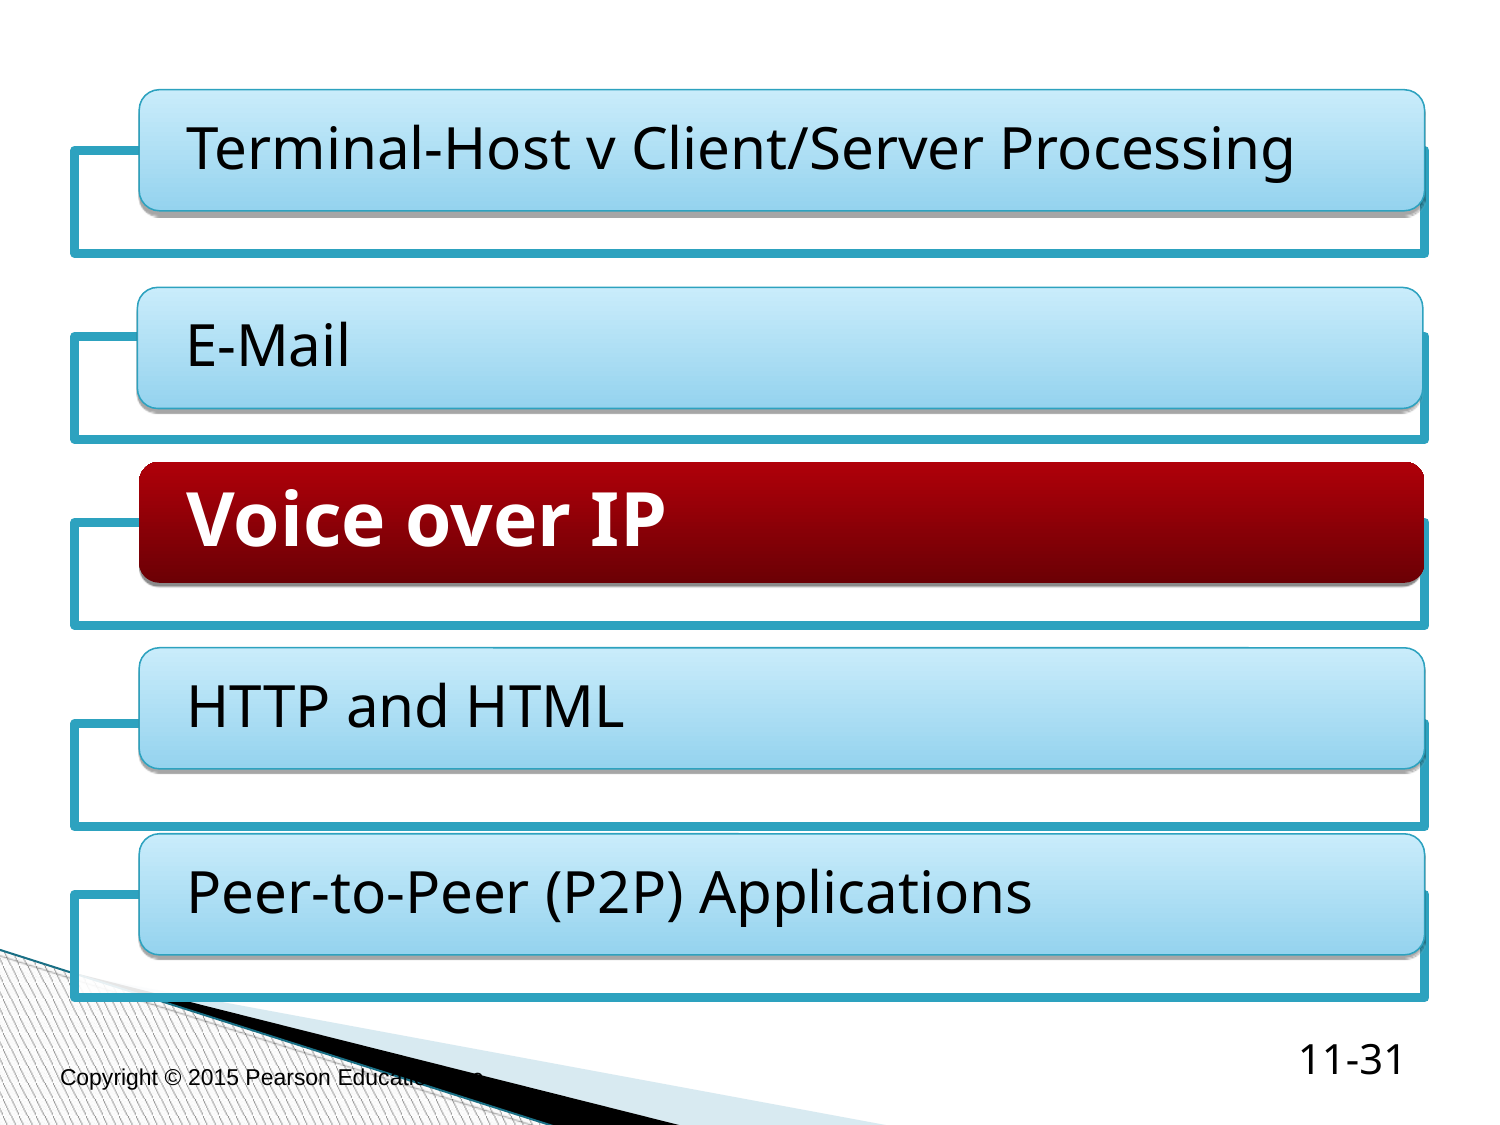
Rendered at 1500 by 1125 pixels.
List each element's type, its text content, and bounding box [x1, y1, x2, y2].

text_box Terminal-Host v Client/Server Processing [139, 89, 1425, 211]
text_box [74, 150, 1425, 254]
text_box E-Mail [137, 287, 1423, 409]
text_box [74, 894, 1425, 998]
text_box Voice over IP [139, 461, 1425, 583]
text_box HTTP and HTML [139, 647, 1425, 769]
slide_number 11-<number> [1224, 1037, 1423, 1098]
text_box [74, 336, 1425, 440]
text_box [74, 522, 1425, 626]
text_box Peer-to-Peer (P2P) Applications [139, 833, 1425, 955]
picture [0, 952, 543, 1125]
text_box [74, 723, 1425, 827]
footer Copyright © 2015 Pearson Education, Inc. [37, 1050, 513, 1098]
